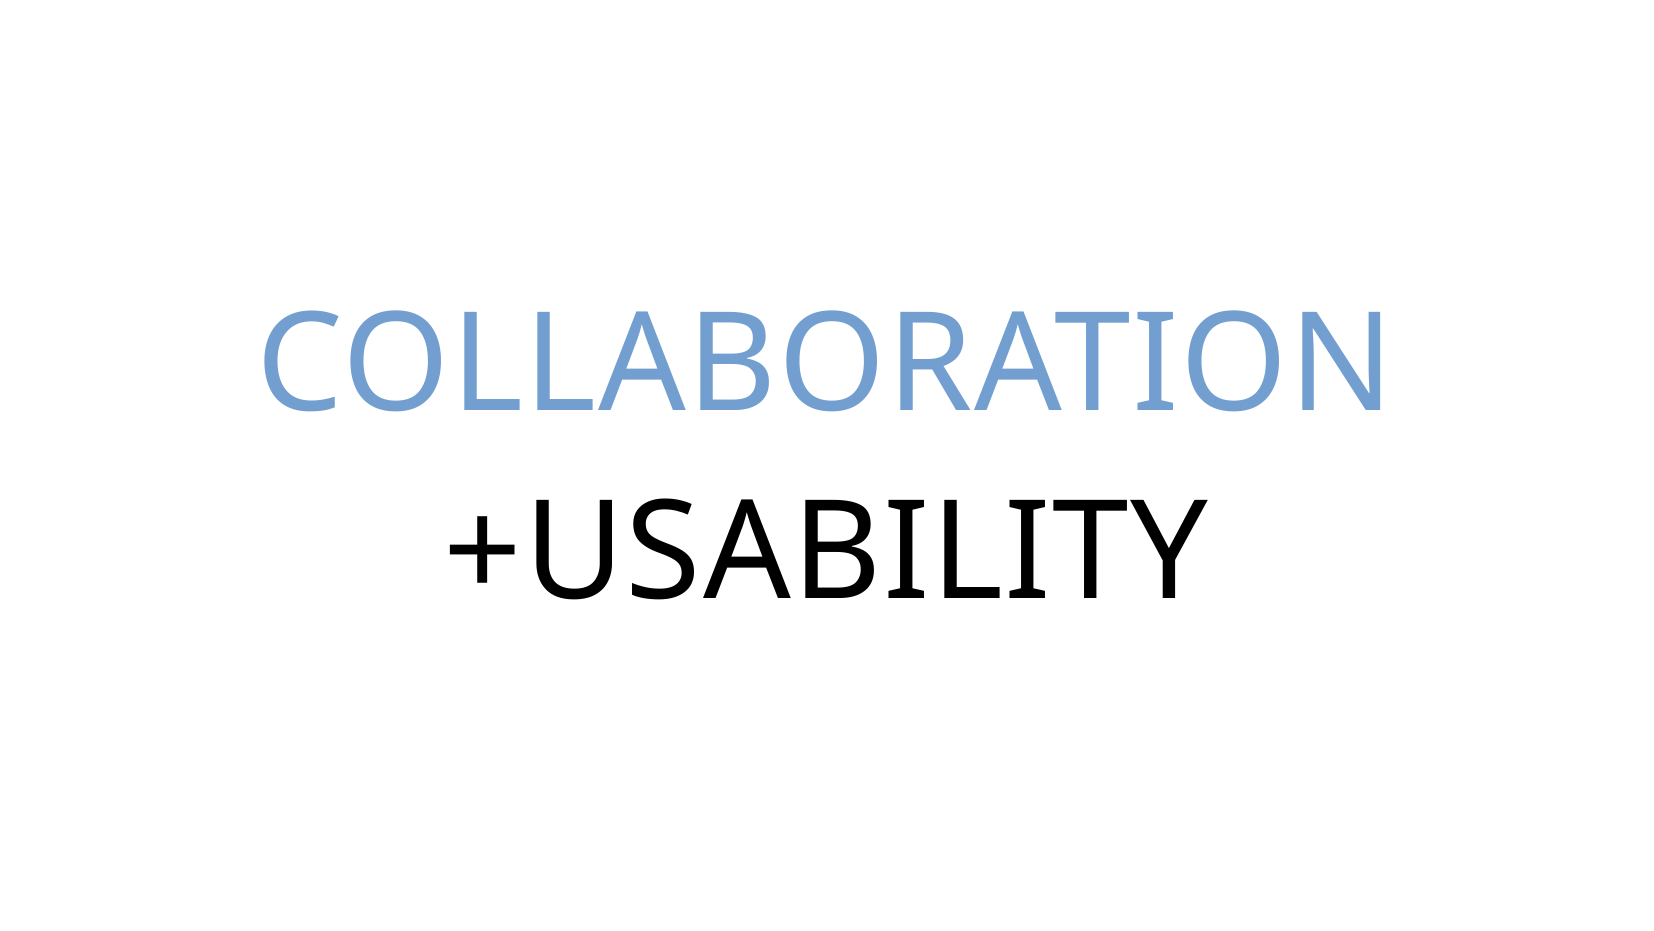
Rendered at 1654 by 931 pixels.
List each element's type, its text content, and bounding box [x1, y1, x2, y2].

title COLLABORATION +USABILITY [127, 283, 1527, 619]
